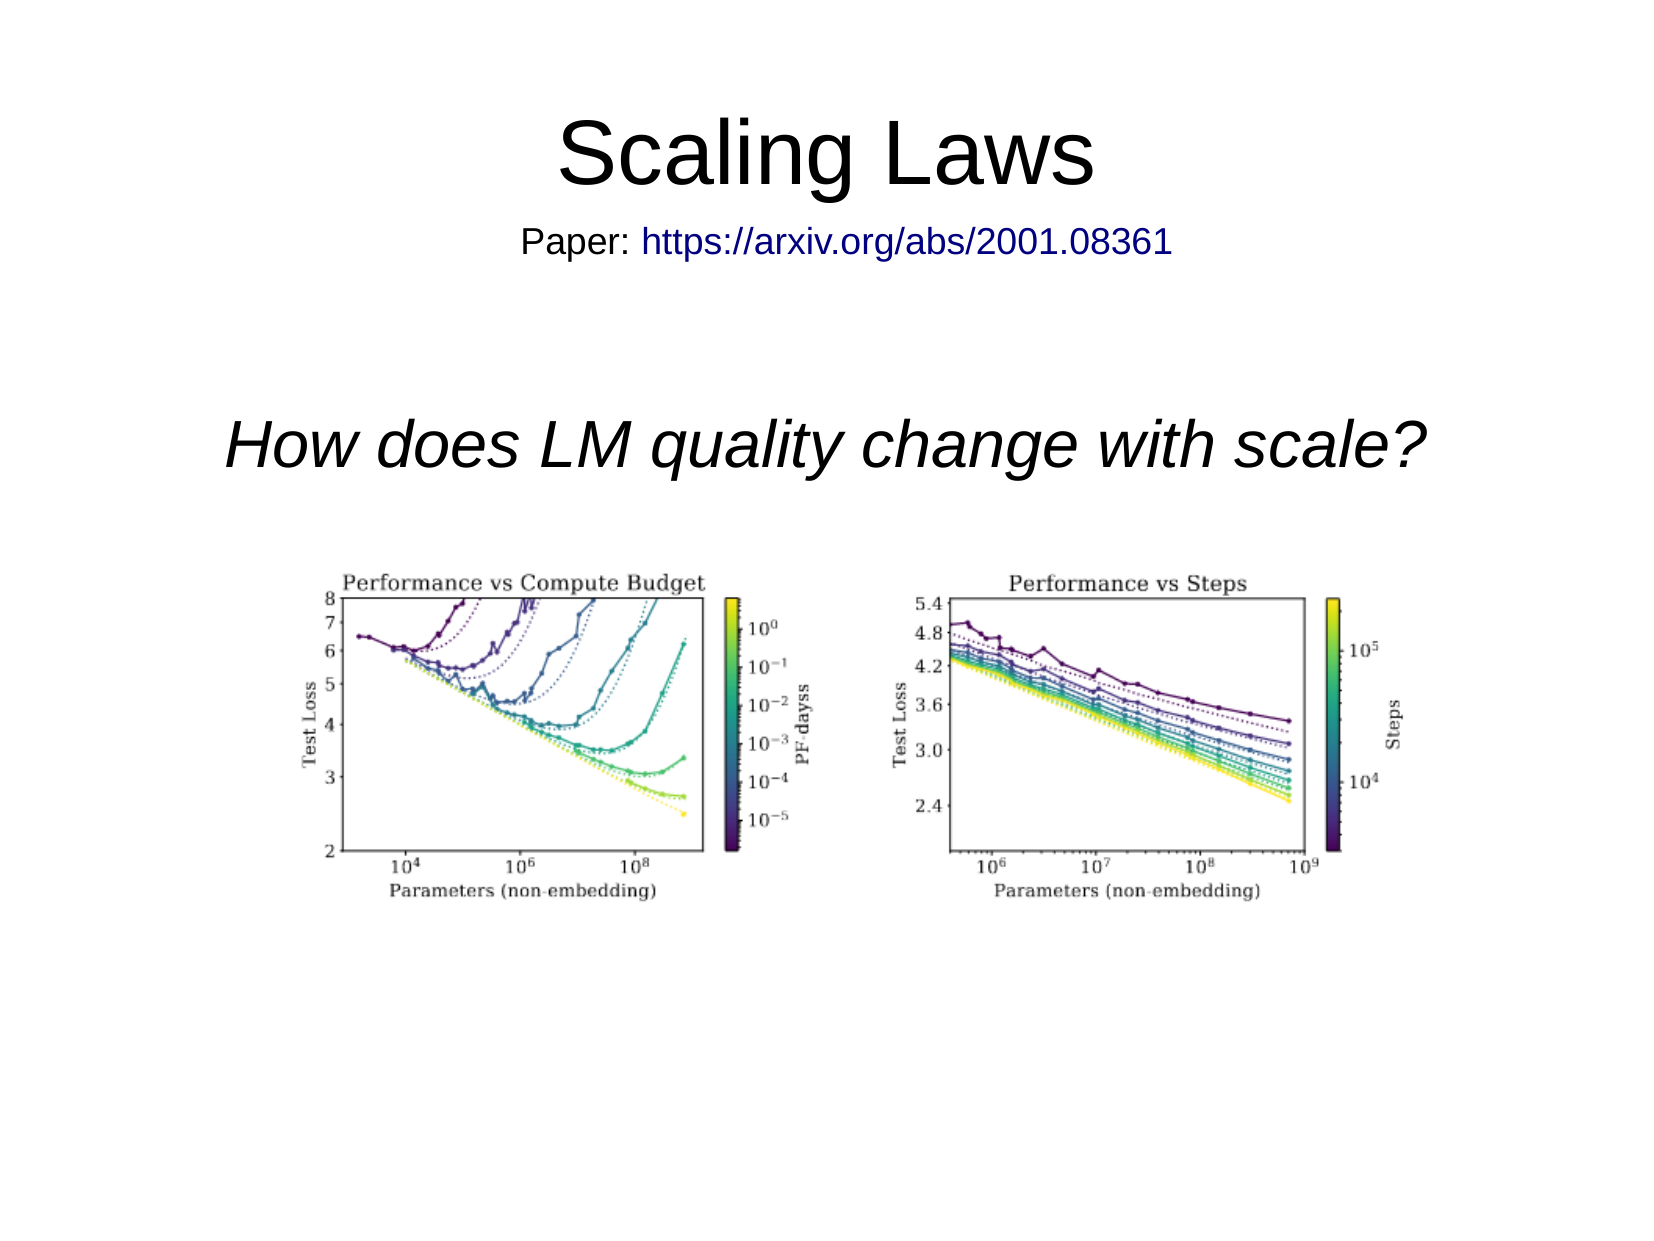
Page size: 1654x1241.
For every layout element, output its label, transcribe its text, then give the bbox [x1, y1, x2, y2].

picture [269, 549, 1425, 914]
text_box Paper: https://arxiv.org/abs/2001.08361 [426, 212, 1278, 312]
subtitle How does LM quality change with scale? [82, 372, 1571, 516]
title Scaling Laws [82, 49, 1571, 257]
